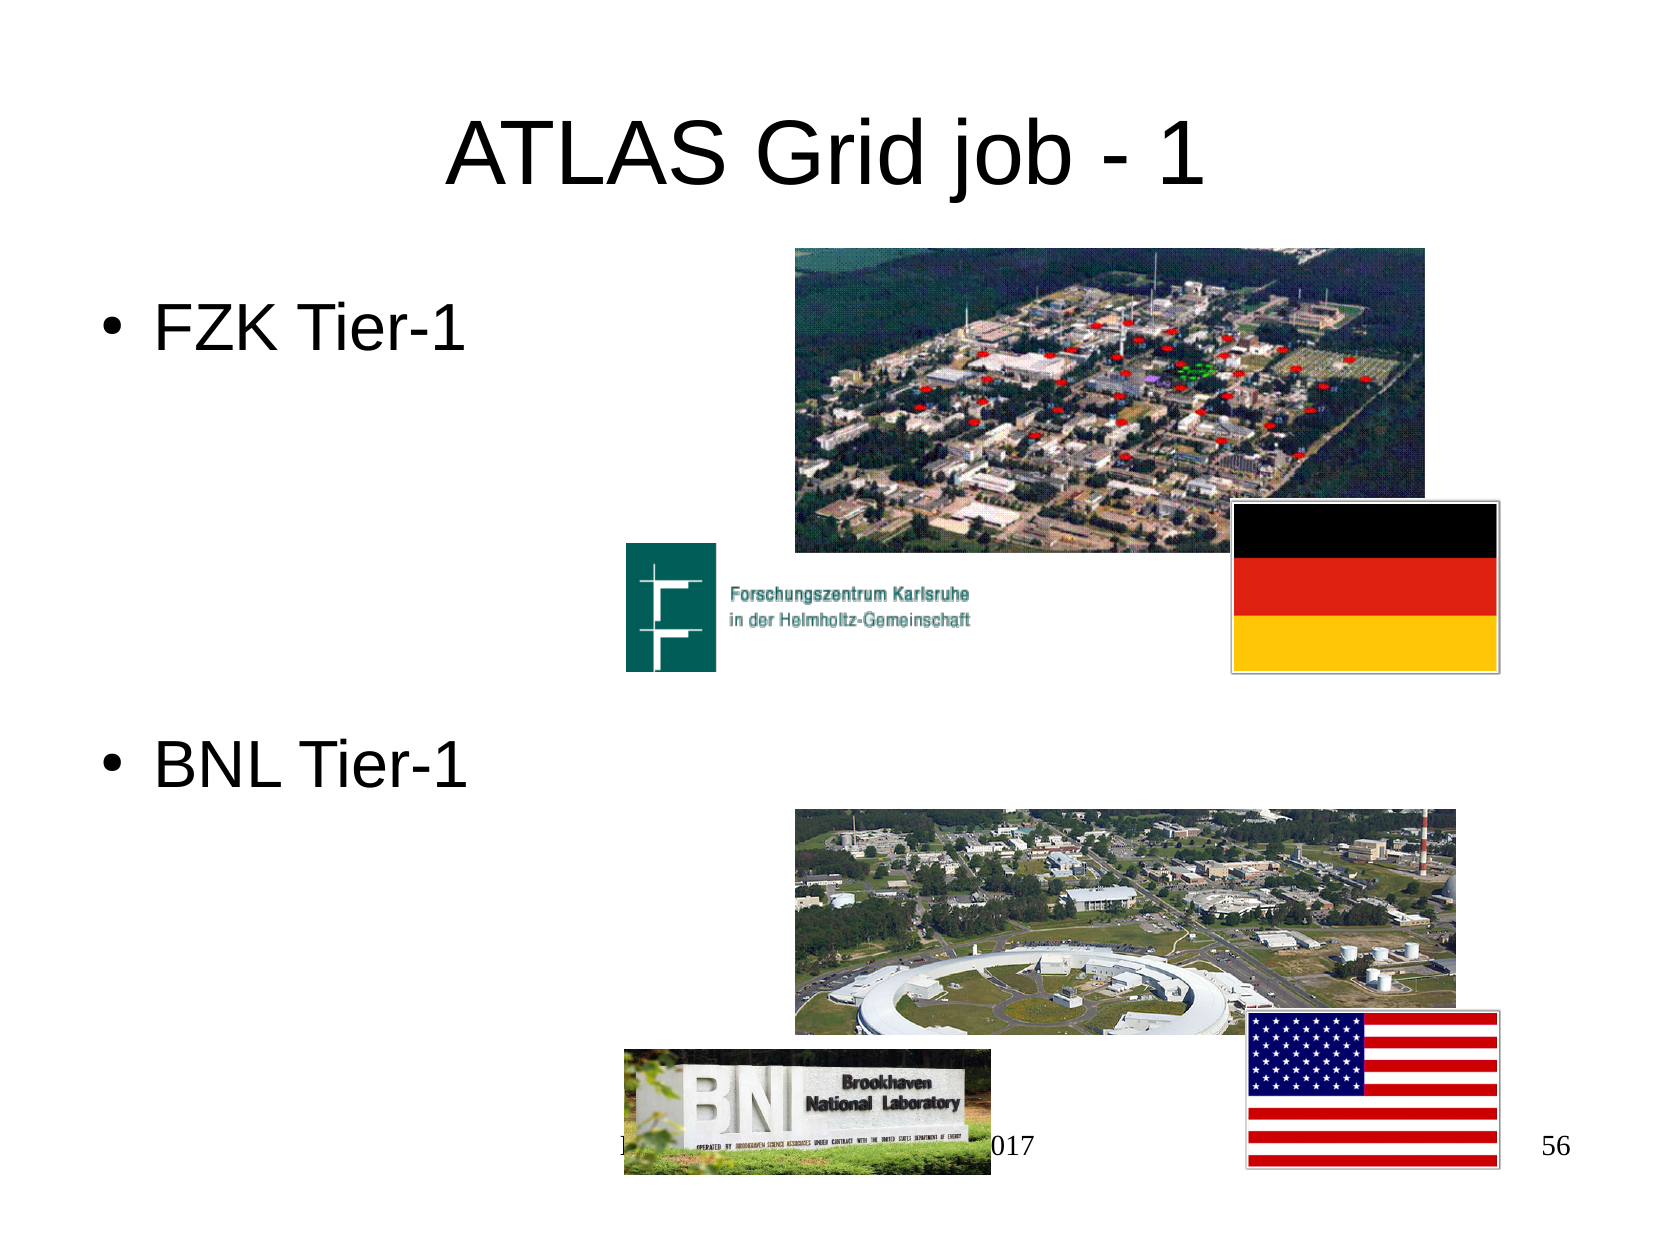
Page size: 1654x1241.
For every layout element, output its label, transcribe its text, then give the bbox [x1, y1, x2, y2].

list BNL Tier-1 [82, 727, 1571, 1188]
title ATLAS Grid job - 1 [82, 49, 1571, 257]
list FZK Tier-1 [82, 290, 1571, 727]
picture [626, 257, 1501, 676]
